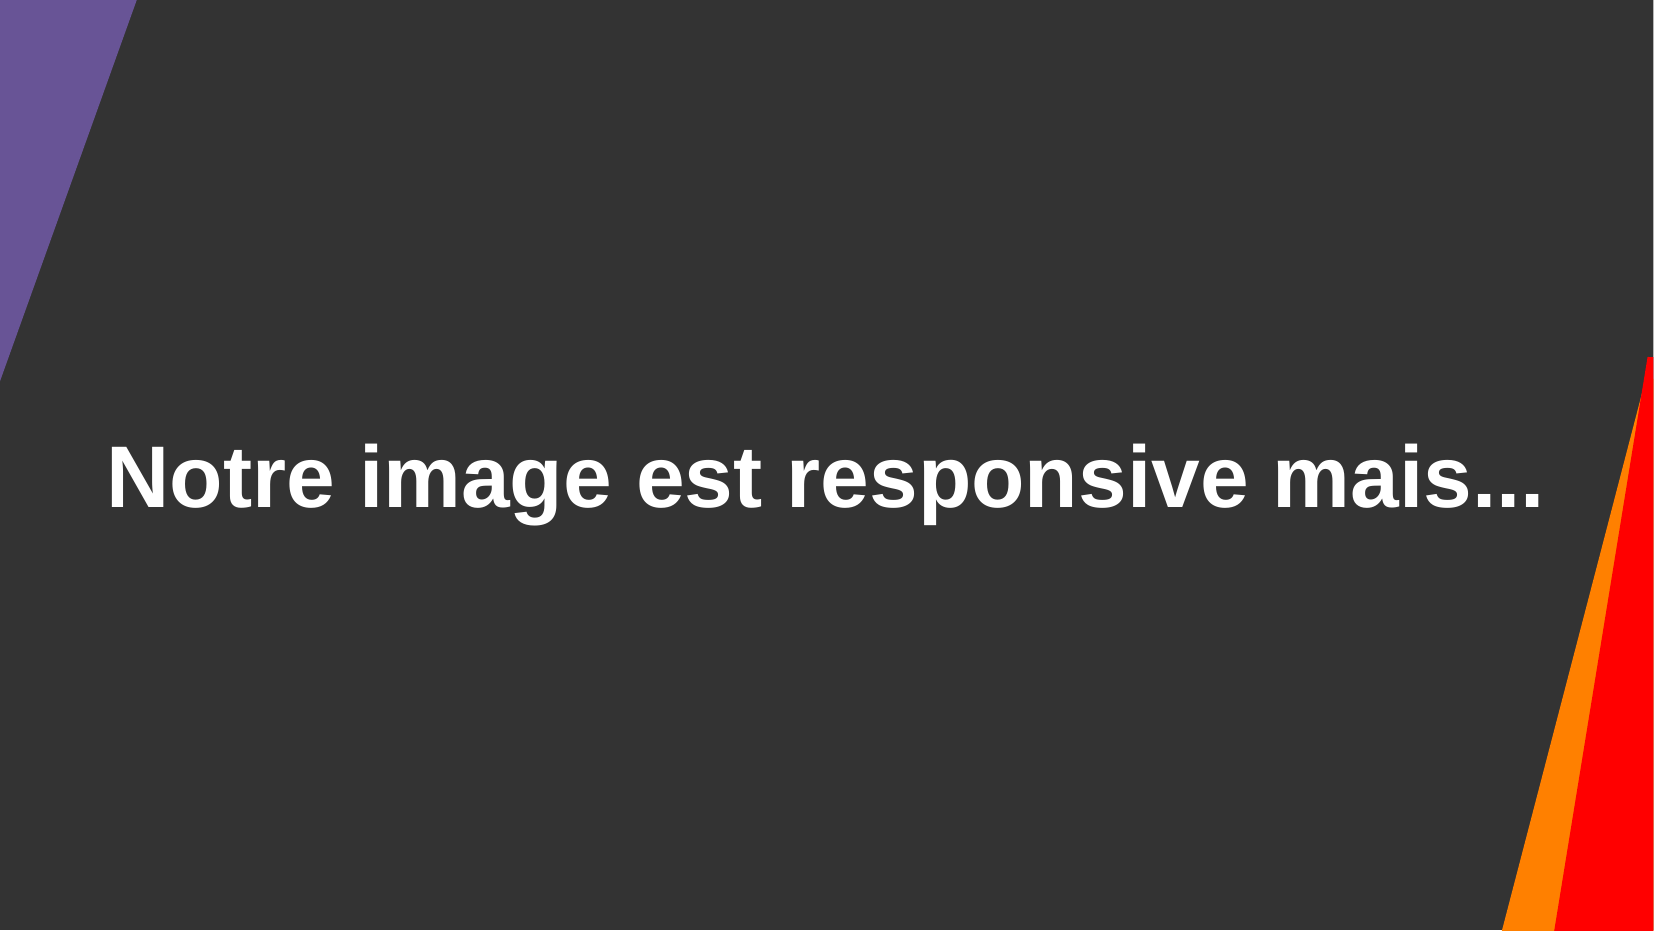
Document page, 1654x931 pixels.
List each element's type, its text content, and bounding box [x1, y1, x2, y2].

title Notre image est responsive mais... [31, 428, 1622, 527]
text_box [0, 0, 137, 382]
text_box [1501, 356, 1654, 931]
